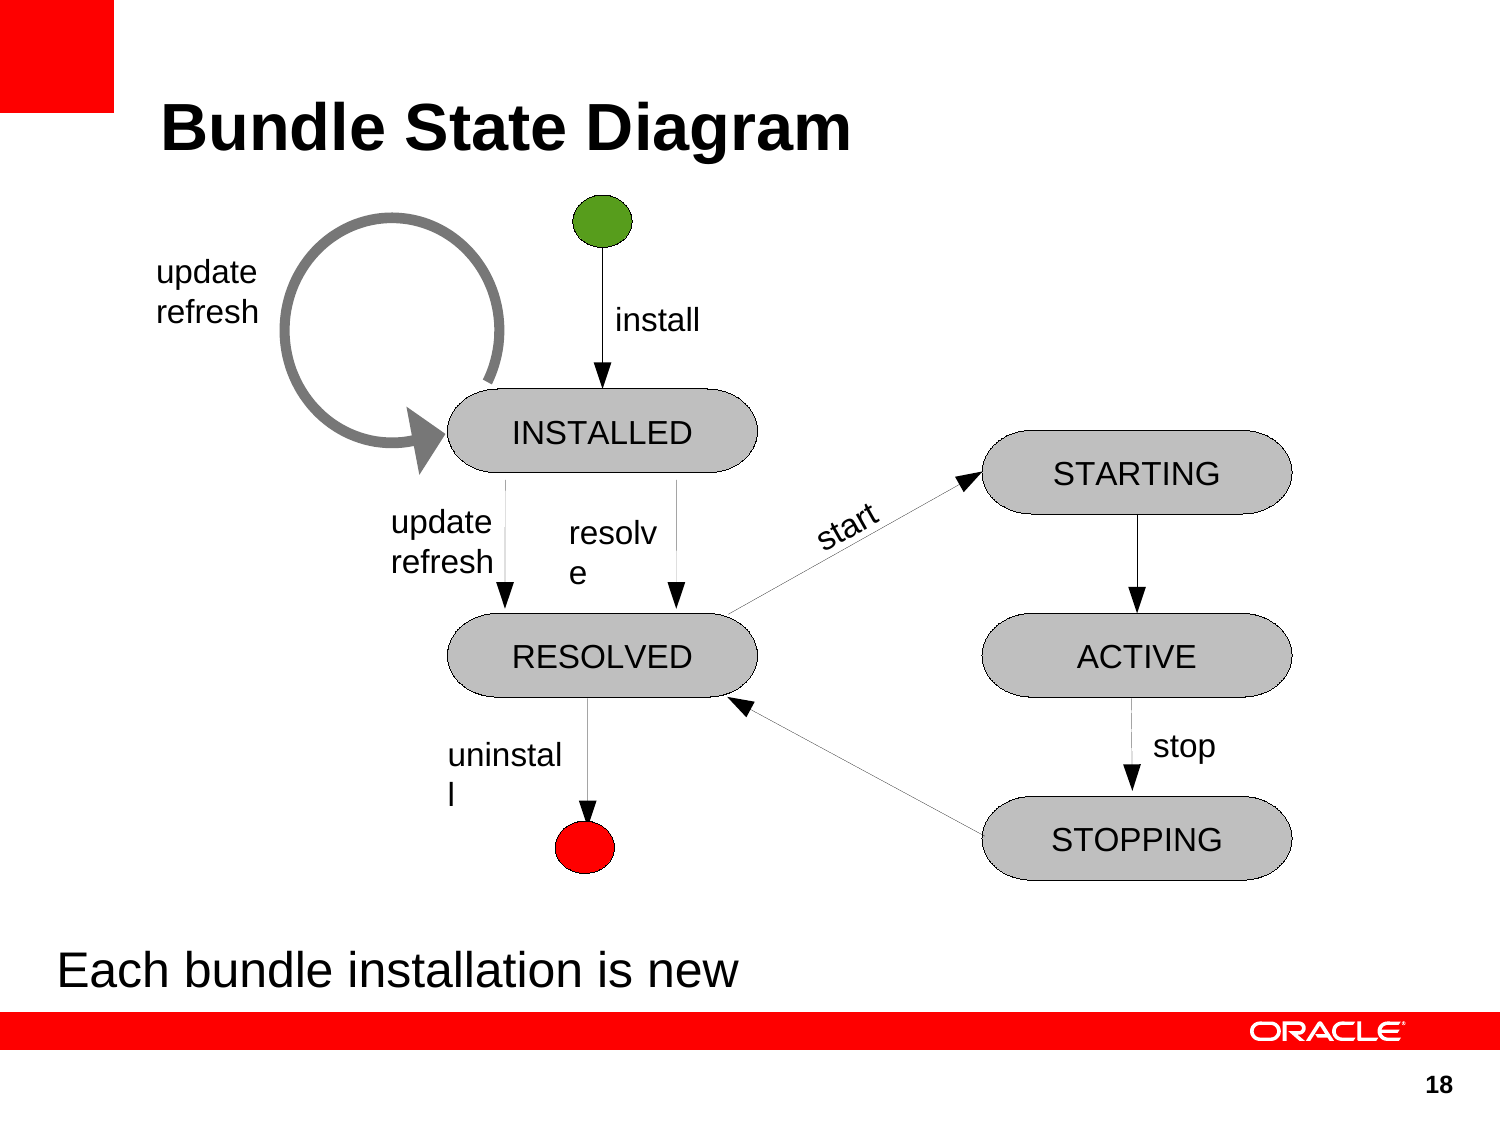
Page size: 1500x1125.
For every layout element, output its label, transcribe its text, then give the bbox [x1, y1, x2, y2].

picture [0, 1012, 1500, 1050]
text_box update refresh [390, 500, 495, 581]
picture [0, 0, 114, 113]
text_box RESOLVED [447, 613, 758, 698]
text_box update refresh [155, 250, 260, 331]
text_box ACTIVE [981, 613, 1293, 698]
text_box resolve [559, 511, 667, 592]
text_box uninstall [444, 733, 567, 814]
title Bundle State Diagram [145, 49, 1390, 205]
text_box STARTING [981, 430, 1293, 515]
text_box Each bundle installation is new [56, 937, 740, 998]
text_box stop [1153, 724, 1217, 783]
text_box [555, 821, 615, 874]
text_box [279, 212, 505, 475]
text_box INSTALLED [447, 388, 758, 473]
text_box [572, 195, 633, 248]
text_box STOPPING [981, 796, 1293, 881]
